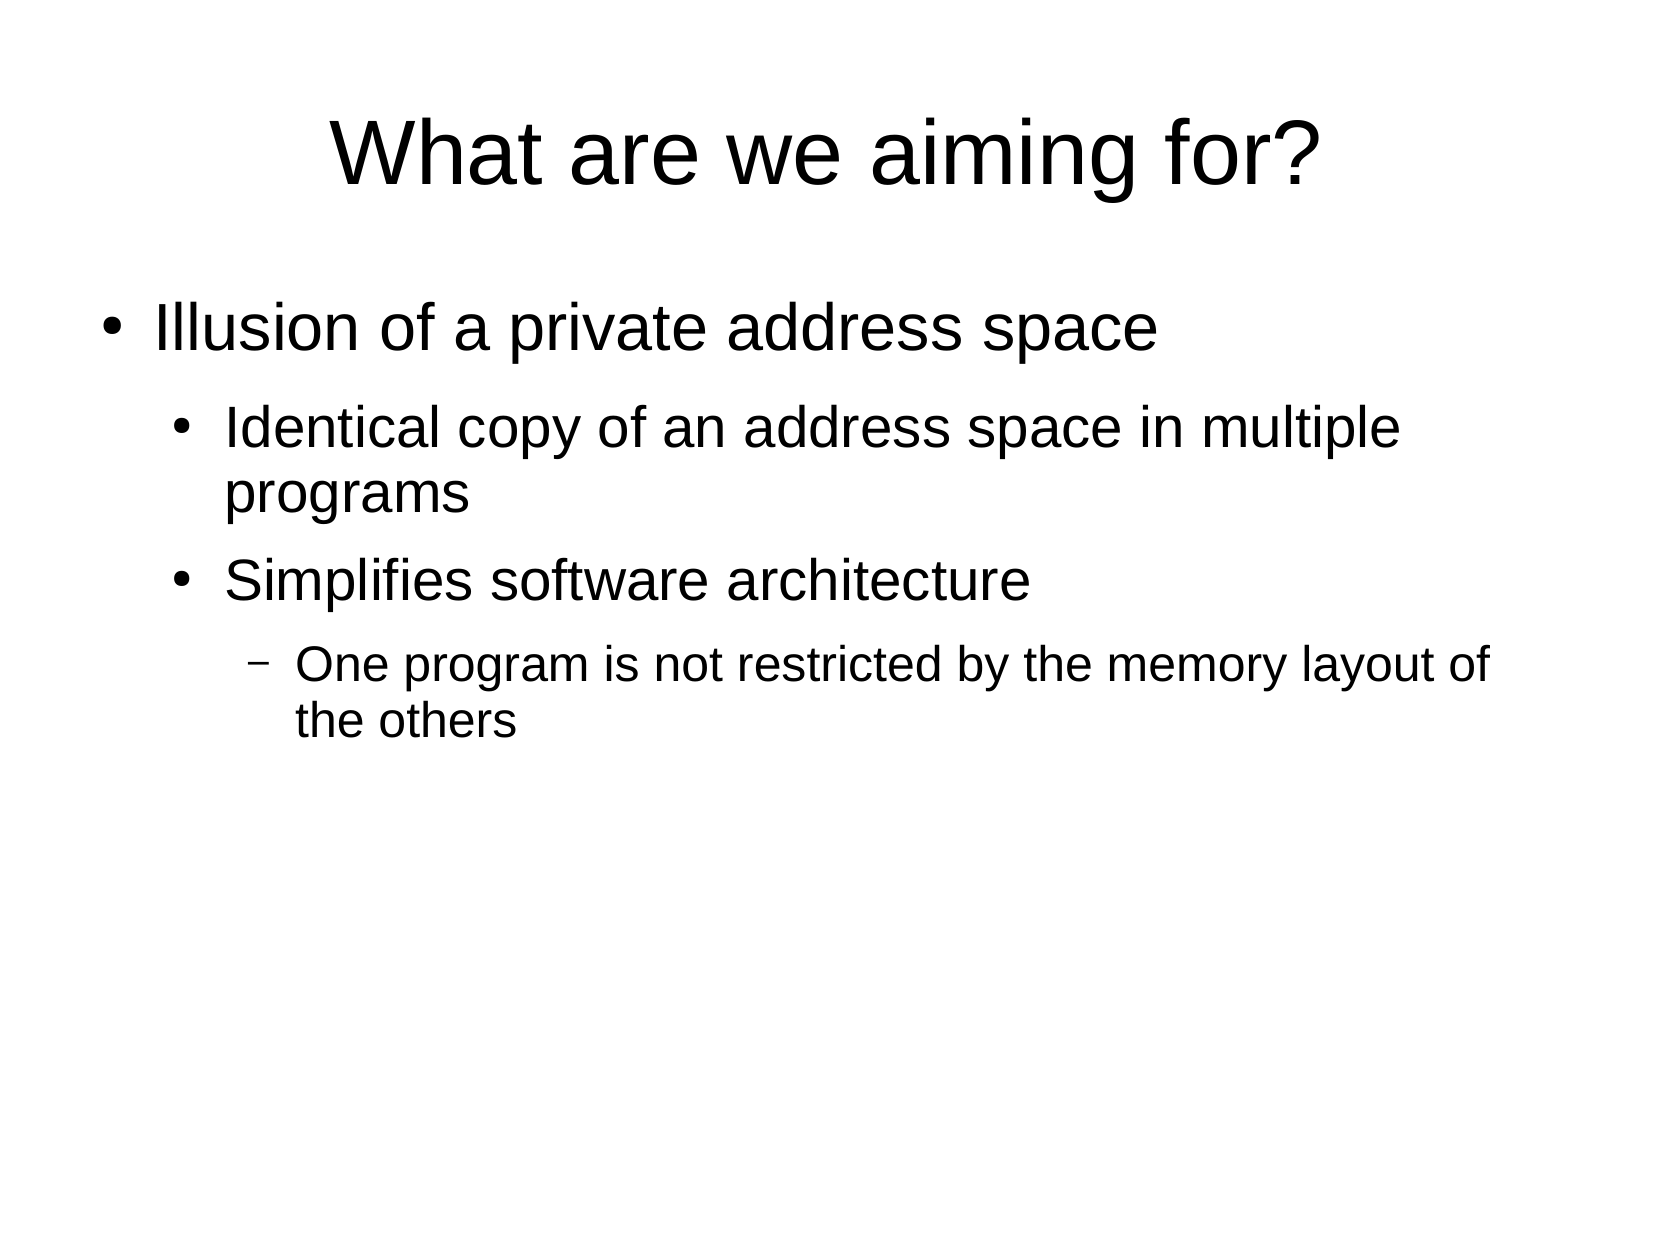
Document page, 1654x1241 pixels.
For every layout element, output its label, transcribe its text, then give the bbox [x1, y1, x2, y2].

list Illusion of a private address space Identical copy of an address space in multiple programs Simplifies software architecture One program is not restricted by the memory layout of the others [82, 290, 1571, 1163]
title What are we aiming for? [82, 49, 1571, 257]
